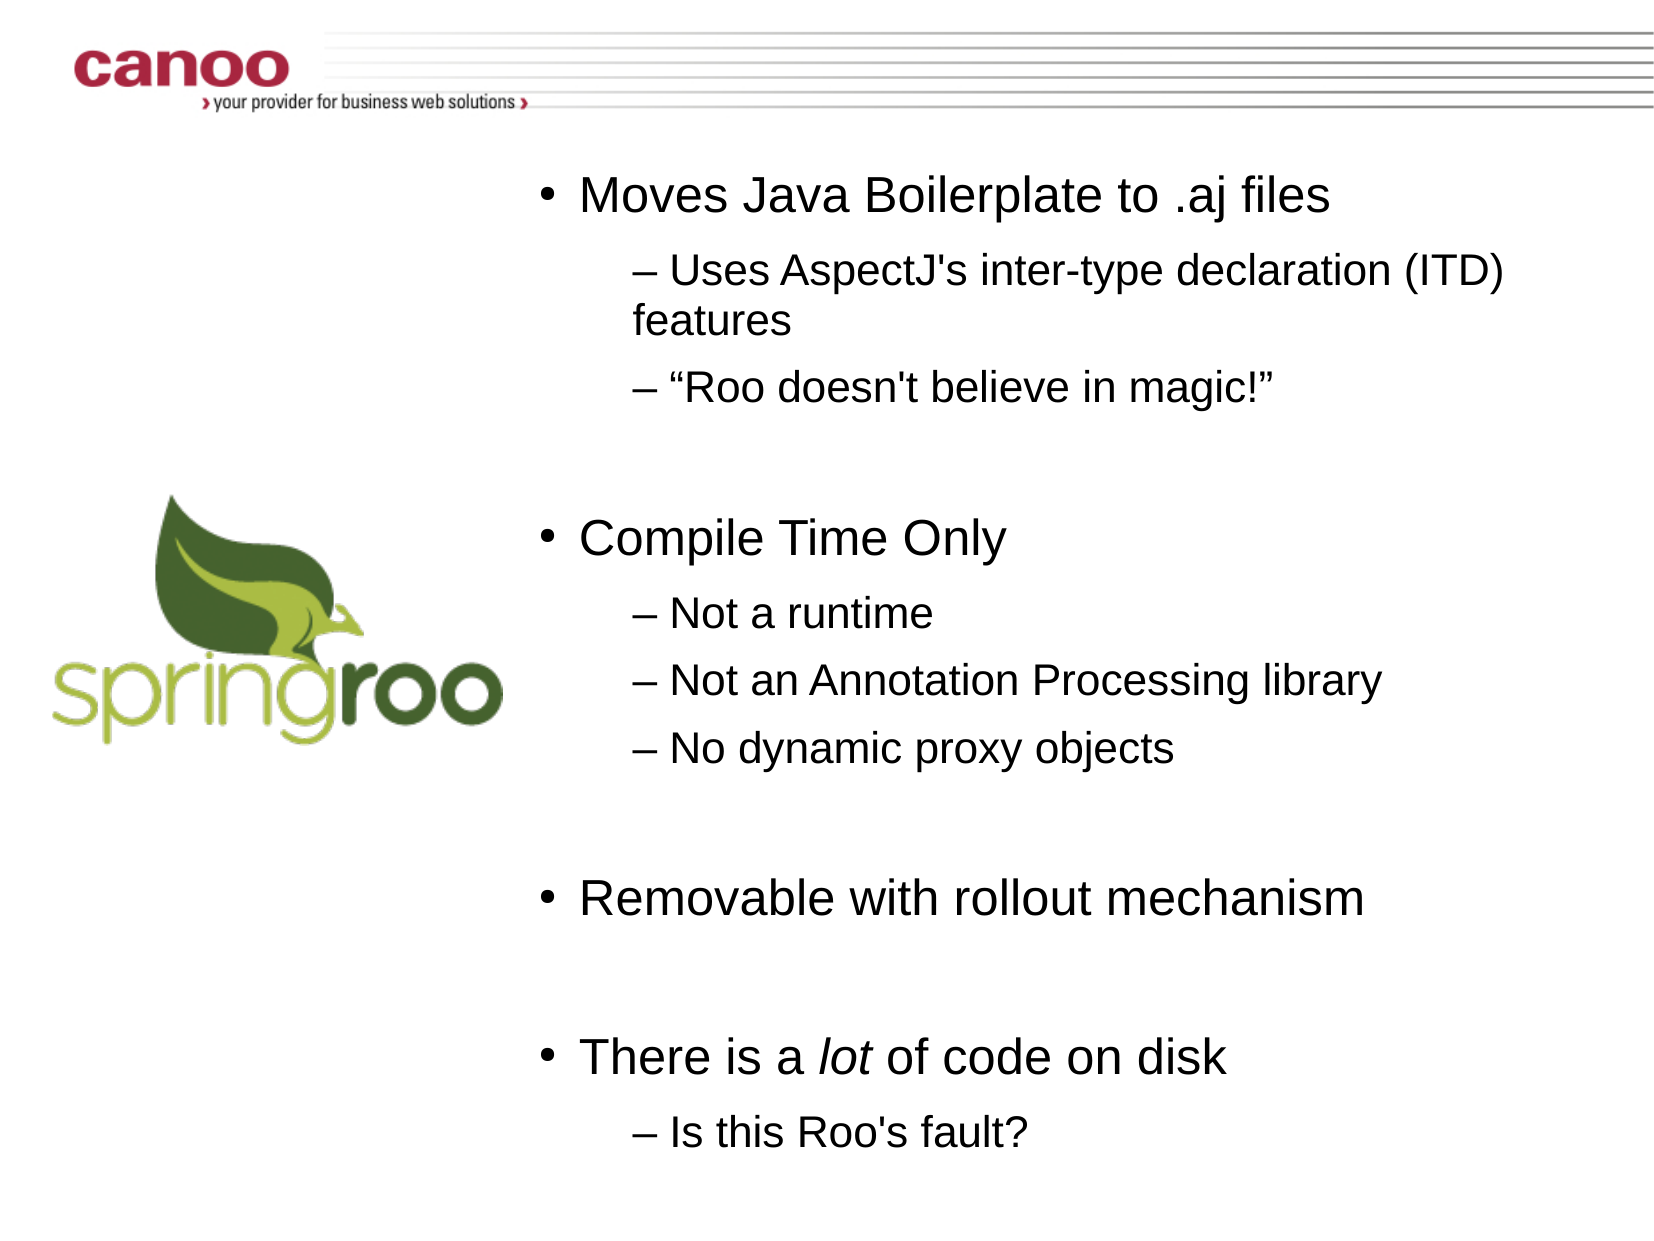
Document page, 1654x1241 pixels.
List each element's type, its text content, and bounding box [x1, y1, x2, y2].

picture [0, 0, 1654, 166]
picture [52, 494, 503, 746]
list Moves Java Boilerplate to .aj files – Uses AspectJ's inter-type declaration (ITD) features – “Roo doesn't believe in magic!” Compile Time Only – Not a runtime – Not an Annotation Processing library – No dynamic proxy objects Removable with rollout mechanism There is a lot of code on disk – Is this Roo's fault? [525, 166, 1613, 1163]
